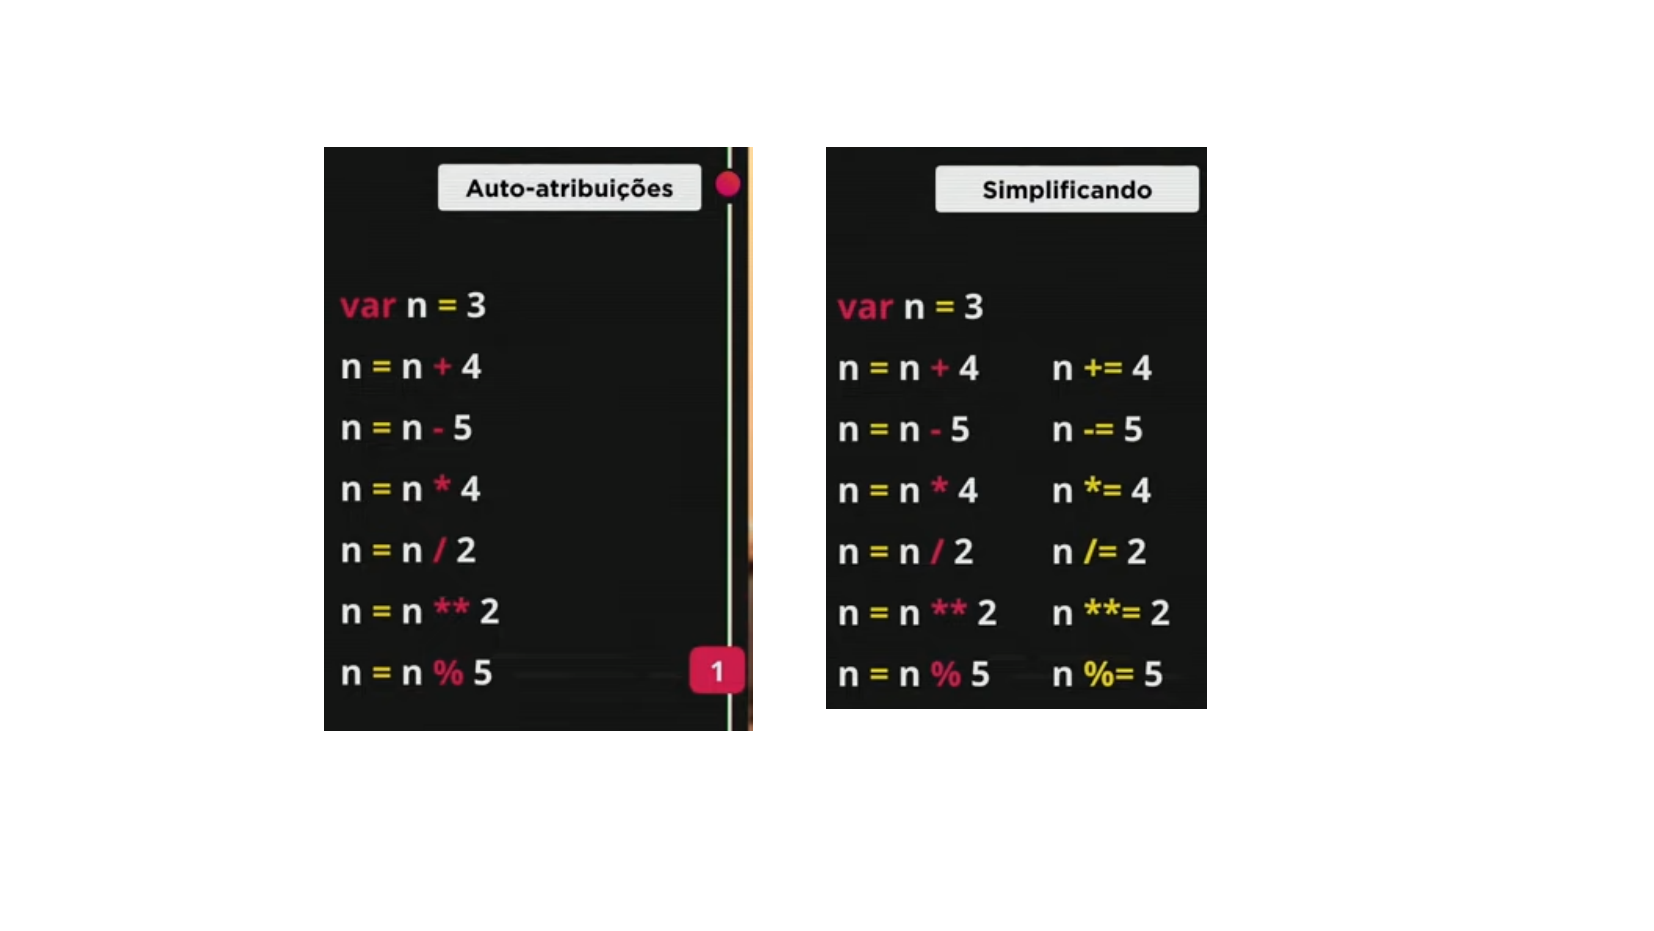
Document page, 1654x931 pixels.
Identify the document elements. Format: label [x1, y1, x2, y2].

picture [826, 147, 1207, 709]
picture [324, 147, 753, 731]
